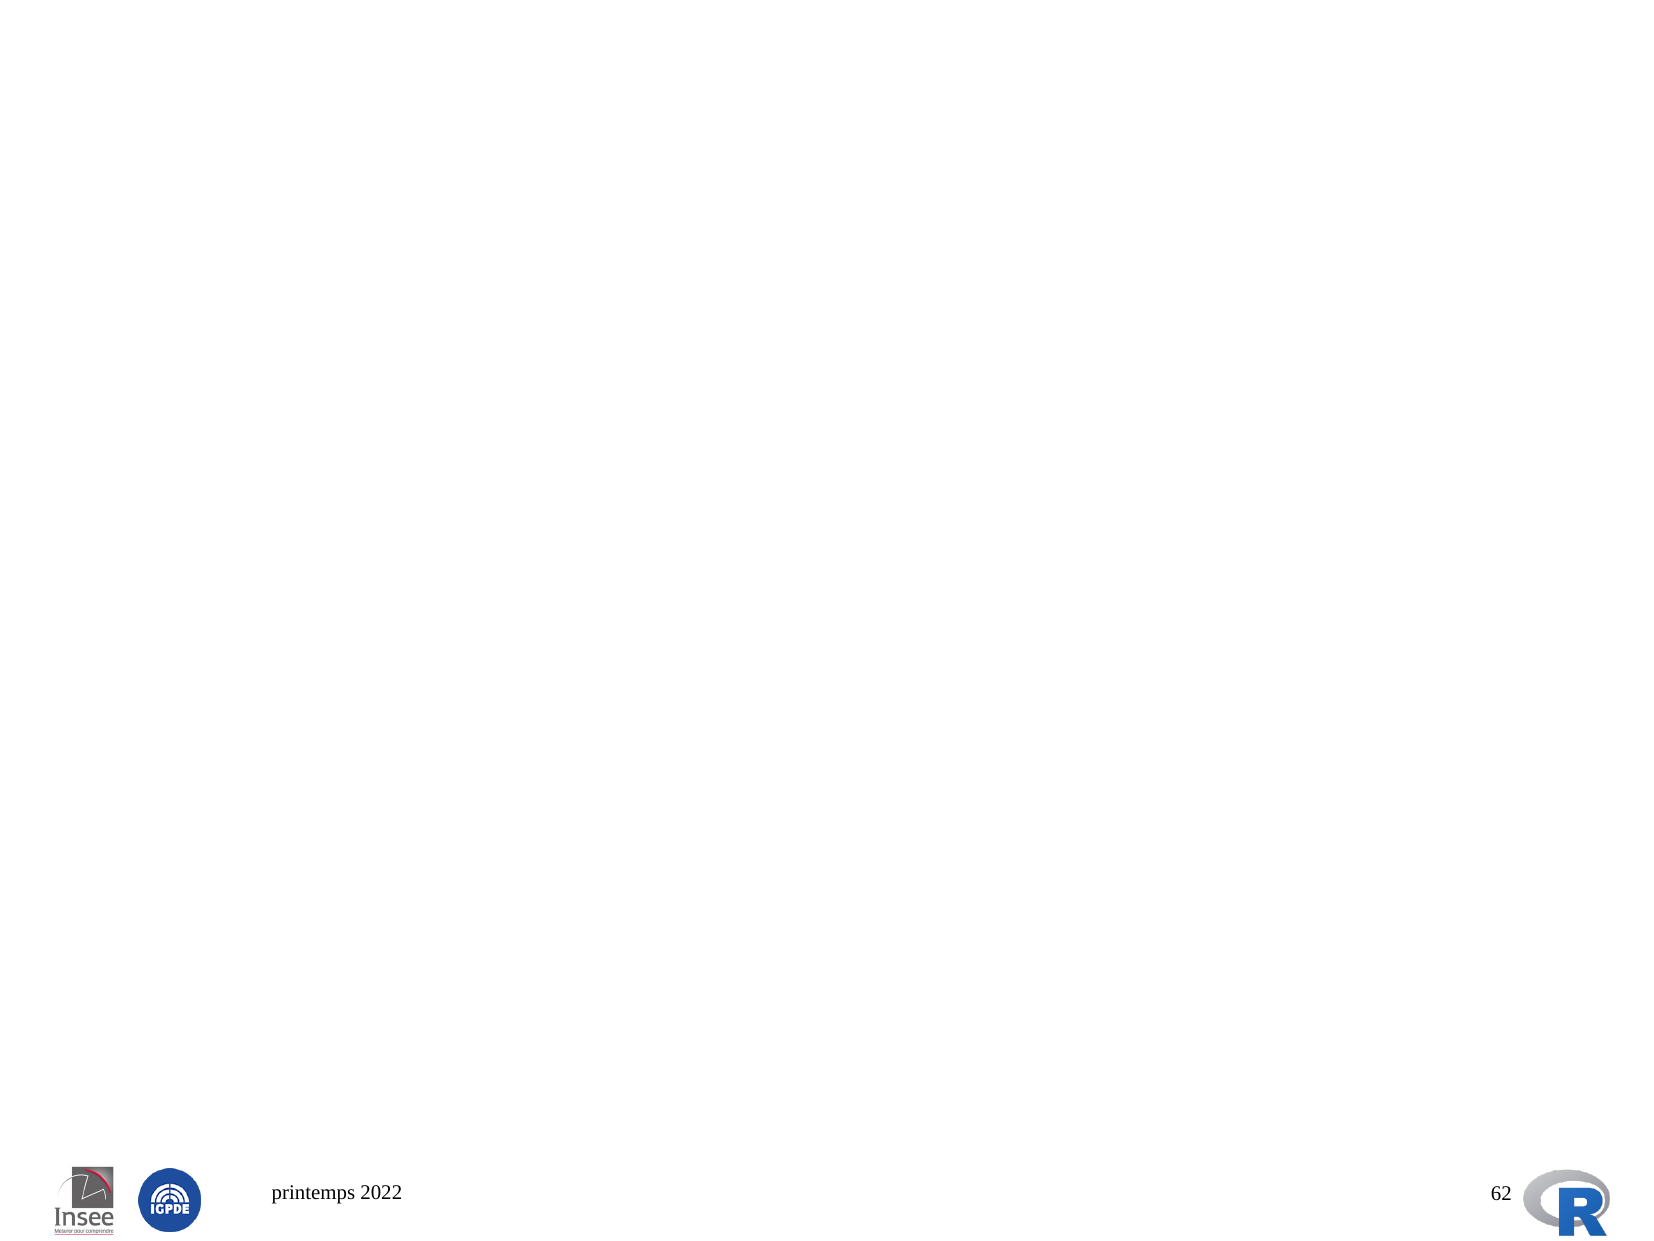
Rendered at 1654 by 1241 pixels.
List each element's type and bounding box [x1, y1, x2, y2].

picture [138, 1168, 201, 1232]
picture [1523, 1169, 1610, 1236]
picture [47, 1163, 120, 1236]
